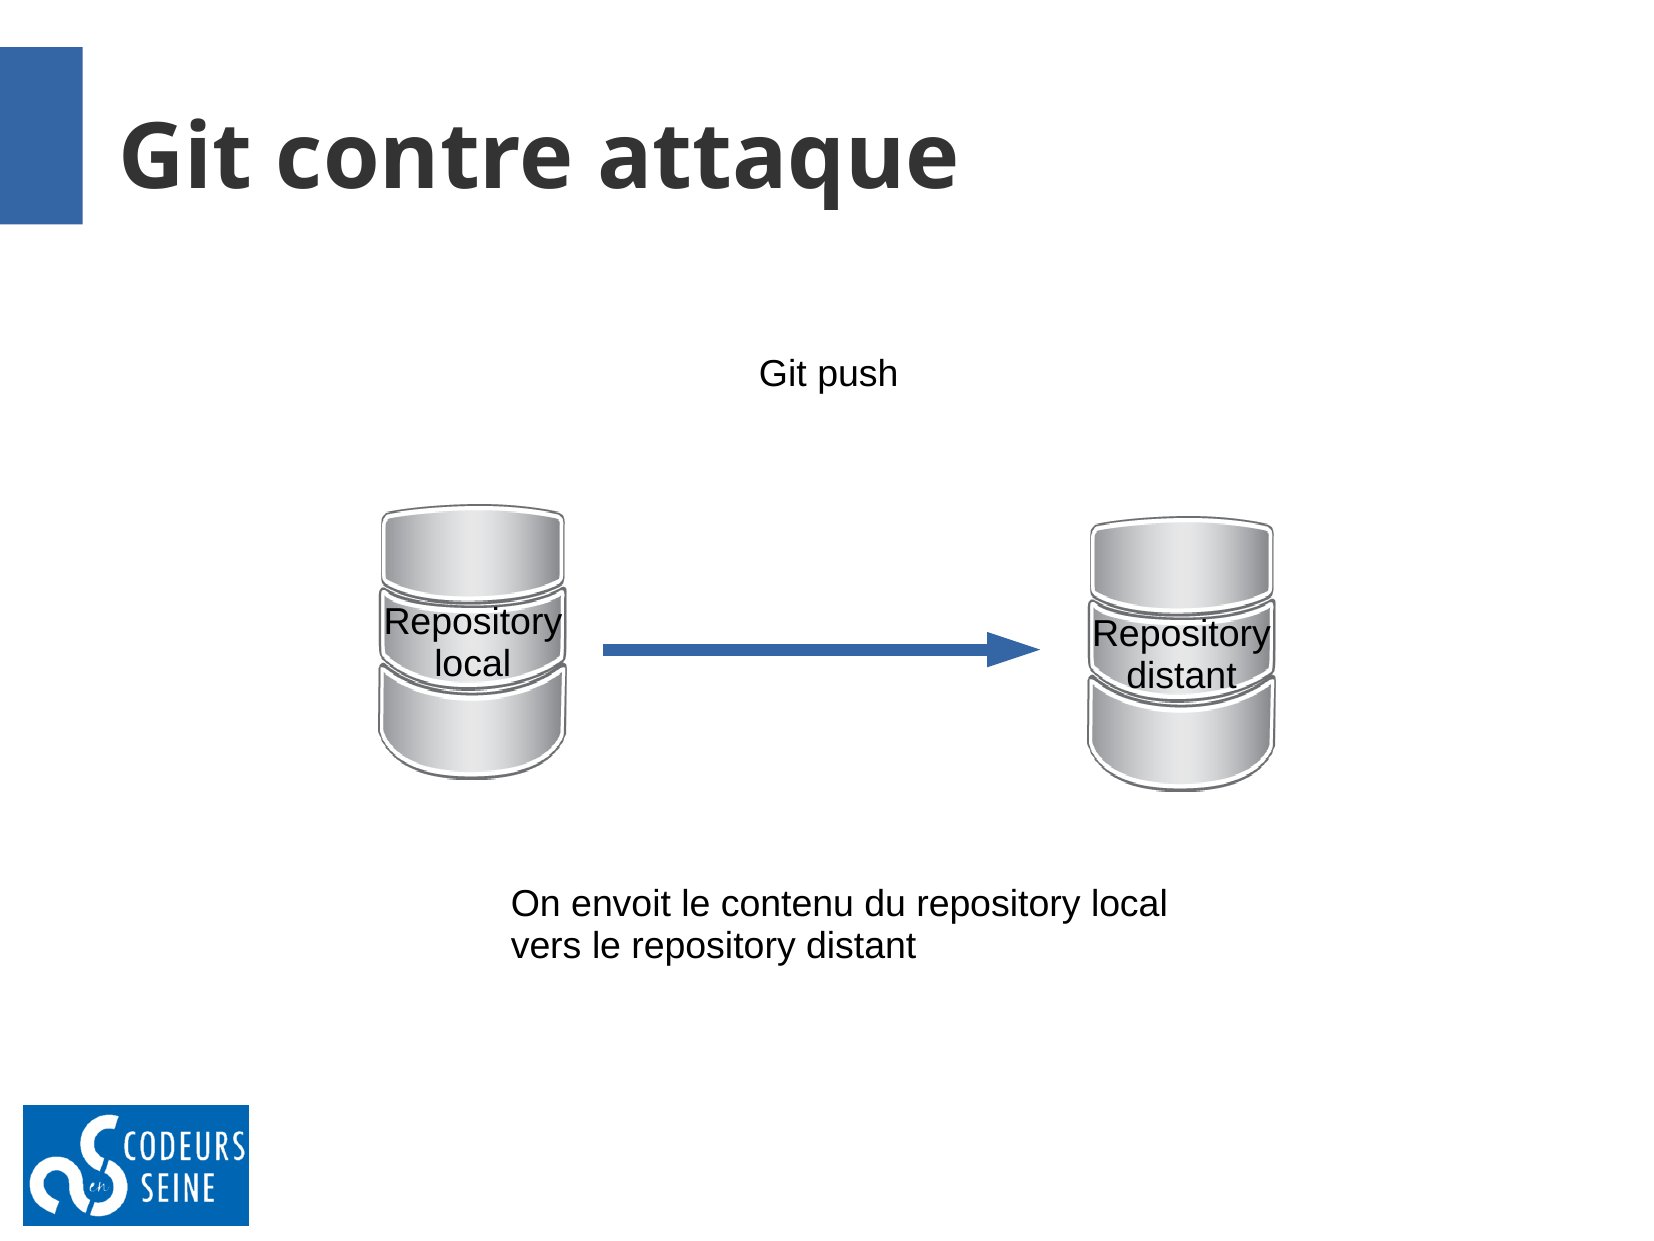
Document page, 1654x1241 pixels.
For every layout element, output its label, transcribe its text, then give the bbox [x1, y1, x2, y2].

text_box Git push [744, 344, 914, 402]
picture [23, 1105, 249, 1226]
text_box On envoit le contenu du repository local vers le repository distant [496, 874, 1183, 974]
picture [1087, 516, 1276, 792]
title Git contre attaque [118, 45, 1571, 260]
picture [378, 504, 567, 780]
